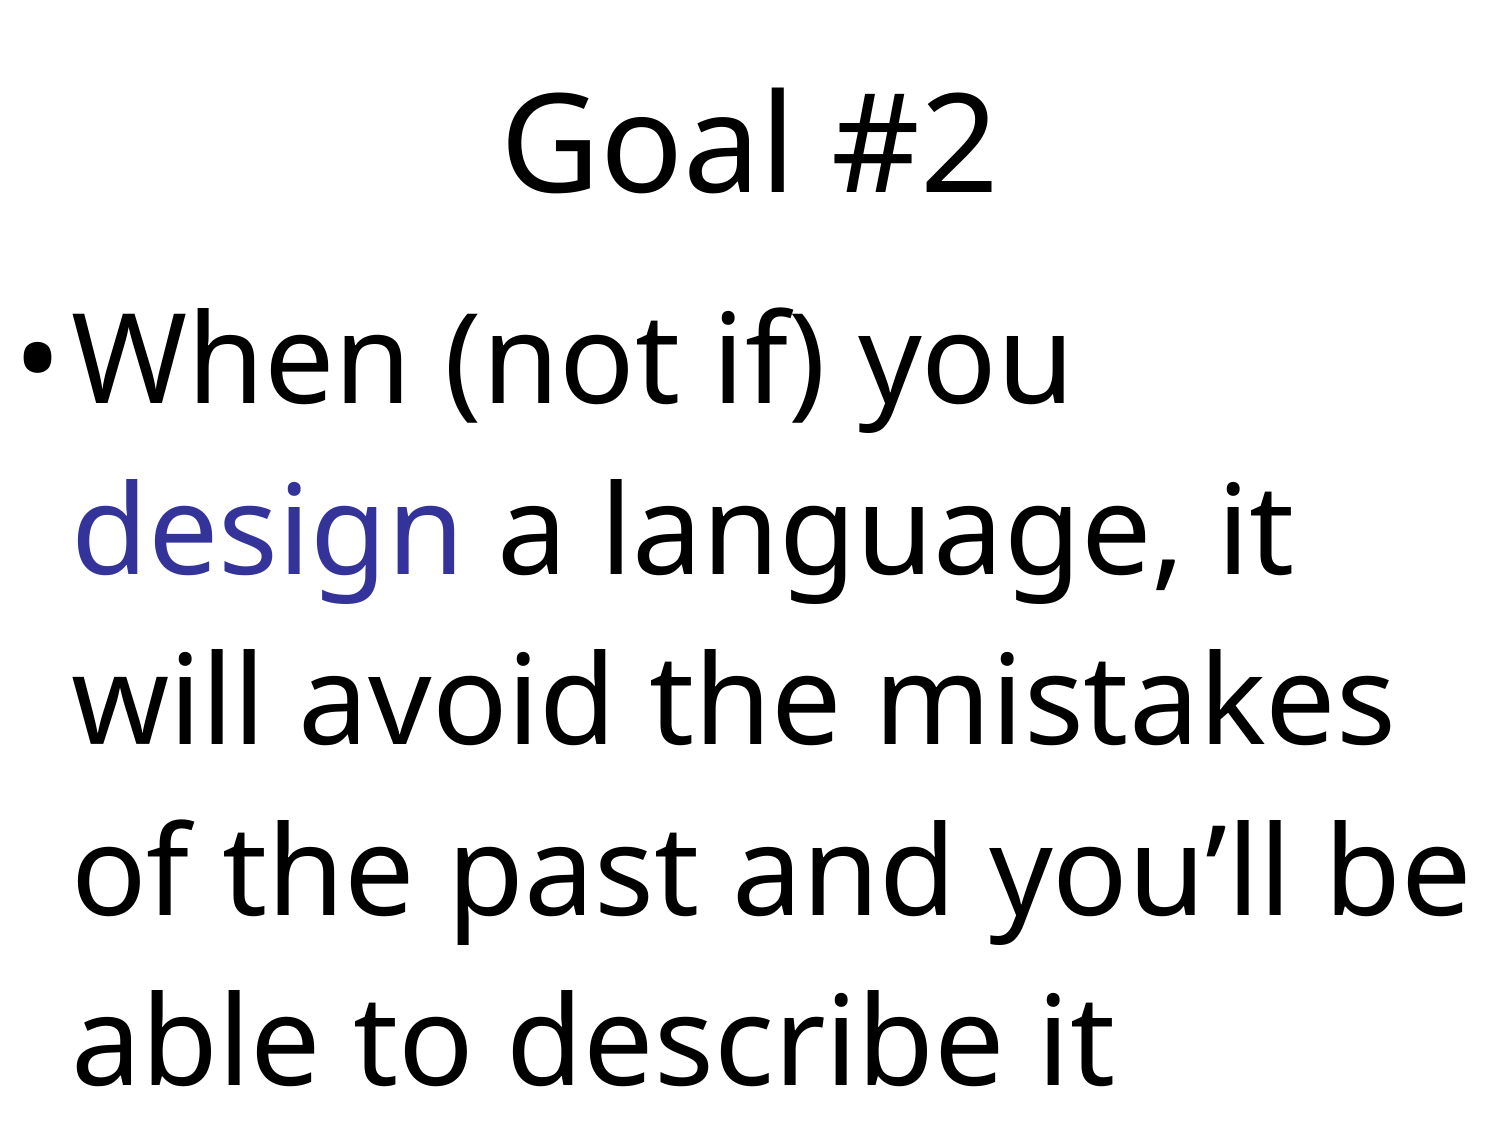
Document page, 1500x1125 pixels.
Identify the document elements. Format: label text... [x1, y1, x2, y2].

list When (not if) you design a language, it will avoid the mistakes of the past and you’ll be able to describe it formally [0, 262, 1500, 1125]
title Goal #2 [75, 45, 1426, 233]
